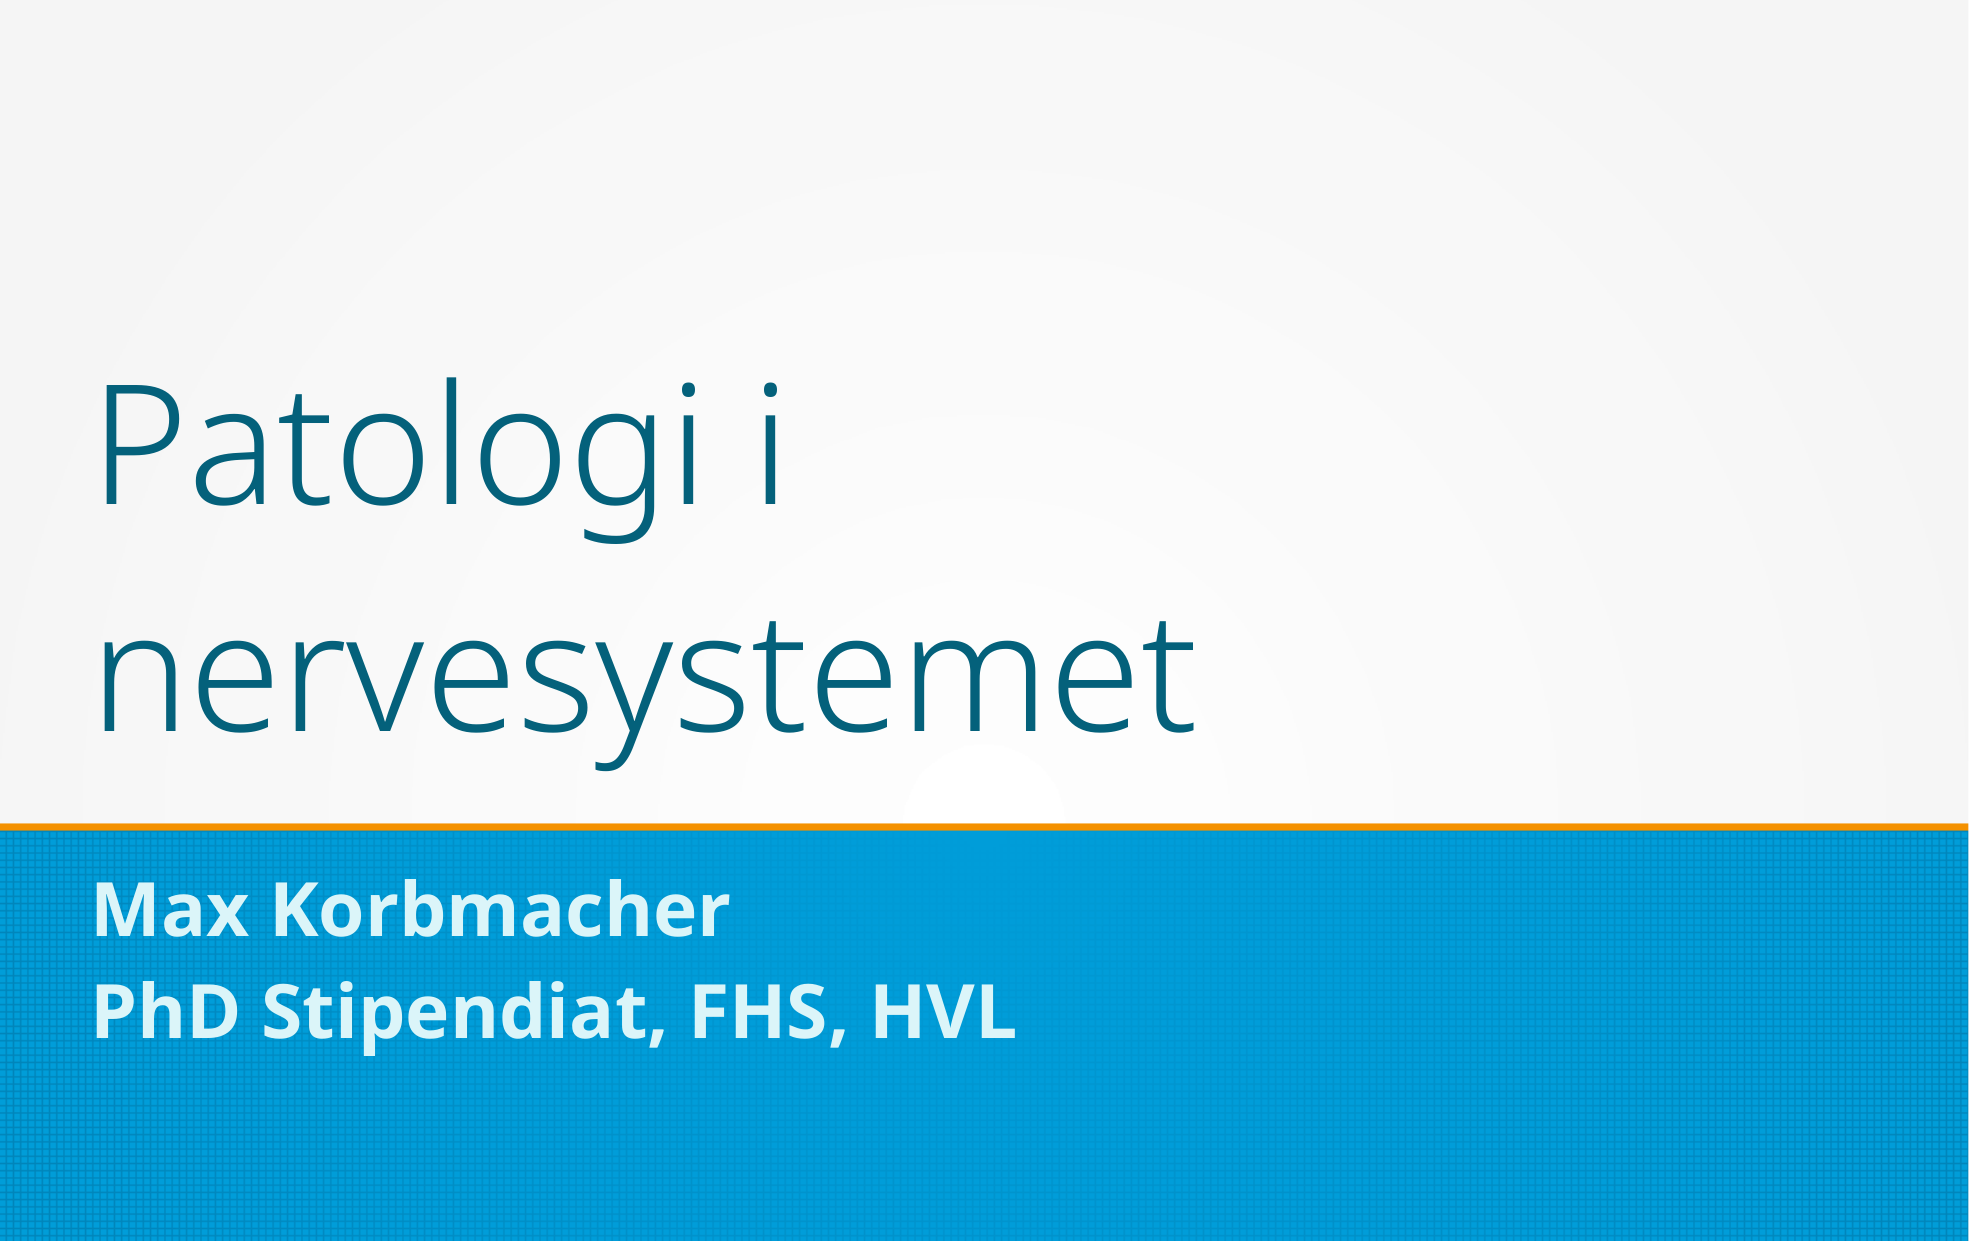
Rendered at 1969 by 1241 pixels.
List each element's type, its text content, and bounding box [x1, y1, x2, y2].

subtitle Max Korbmacher PhD Stipendiat, FHS, HVL [90, 855, 1861, 1111]
title Patologi i nervesystemet [90, 49, 1862, 781]
picture [0, 0, 1969, 830]
